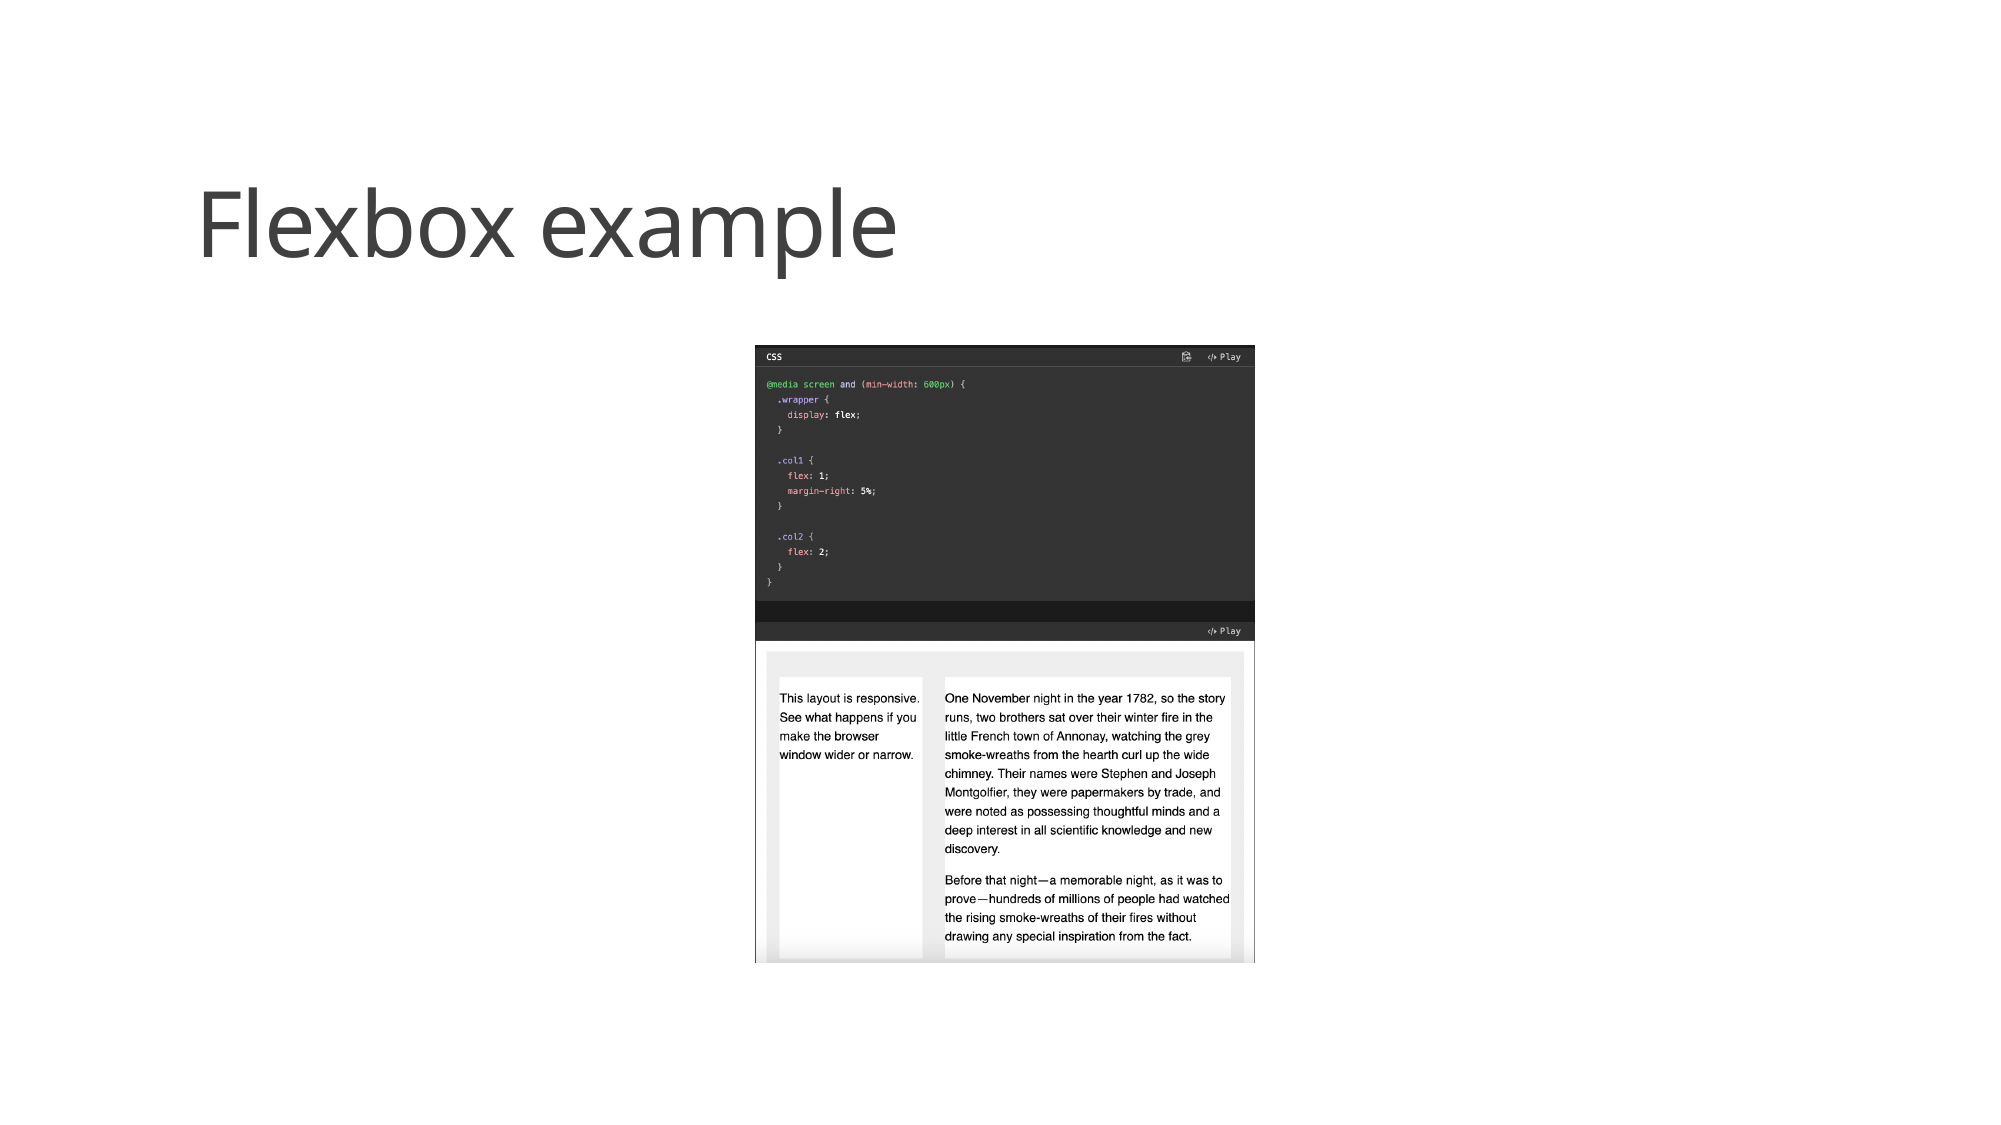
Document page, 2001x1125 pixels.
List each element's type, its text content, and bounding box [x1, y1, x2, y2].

title Flexbox example [180, 47, 1831, 286]
picture [755, 345, 1255, 963]
